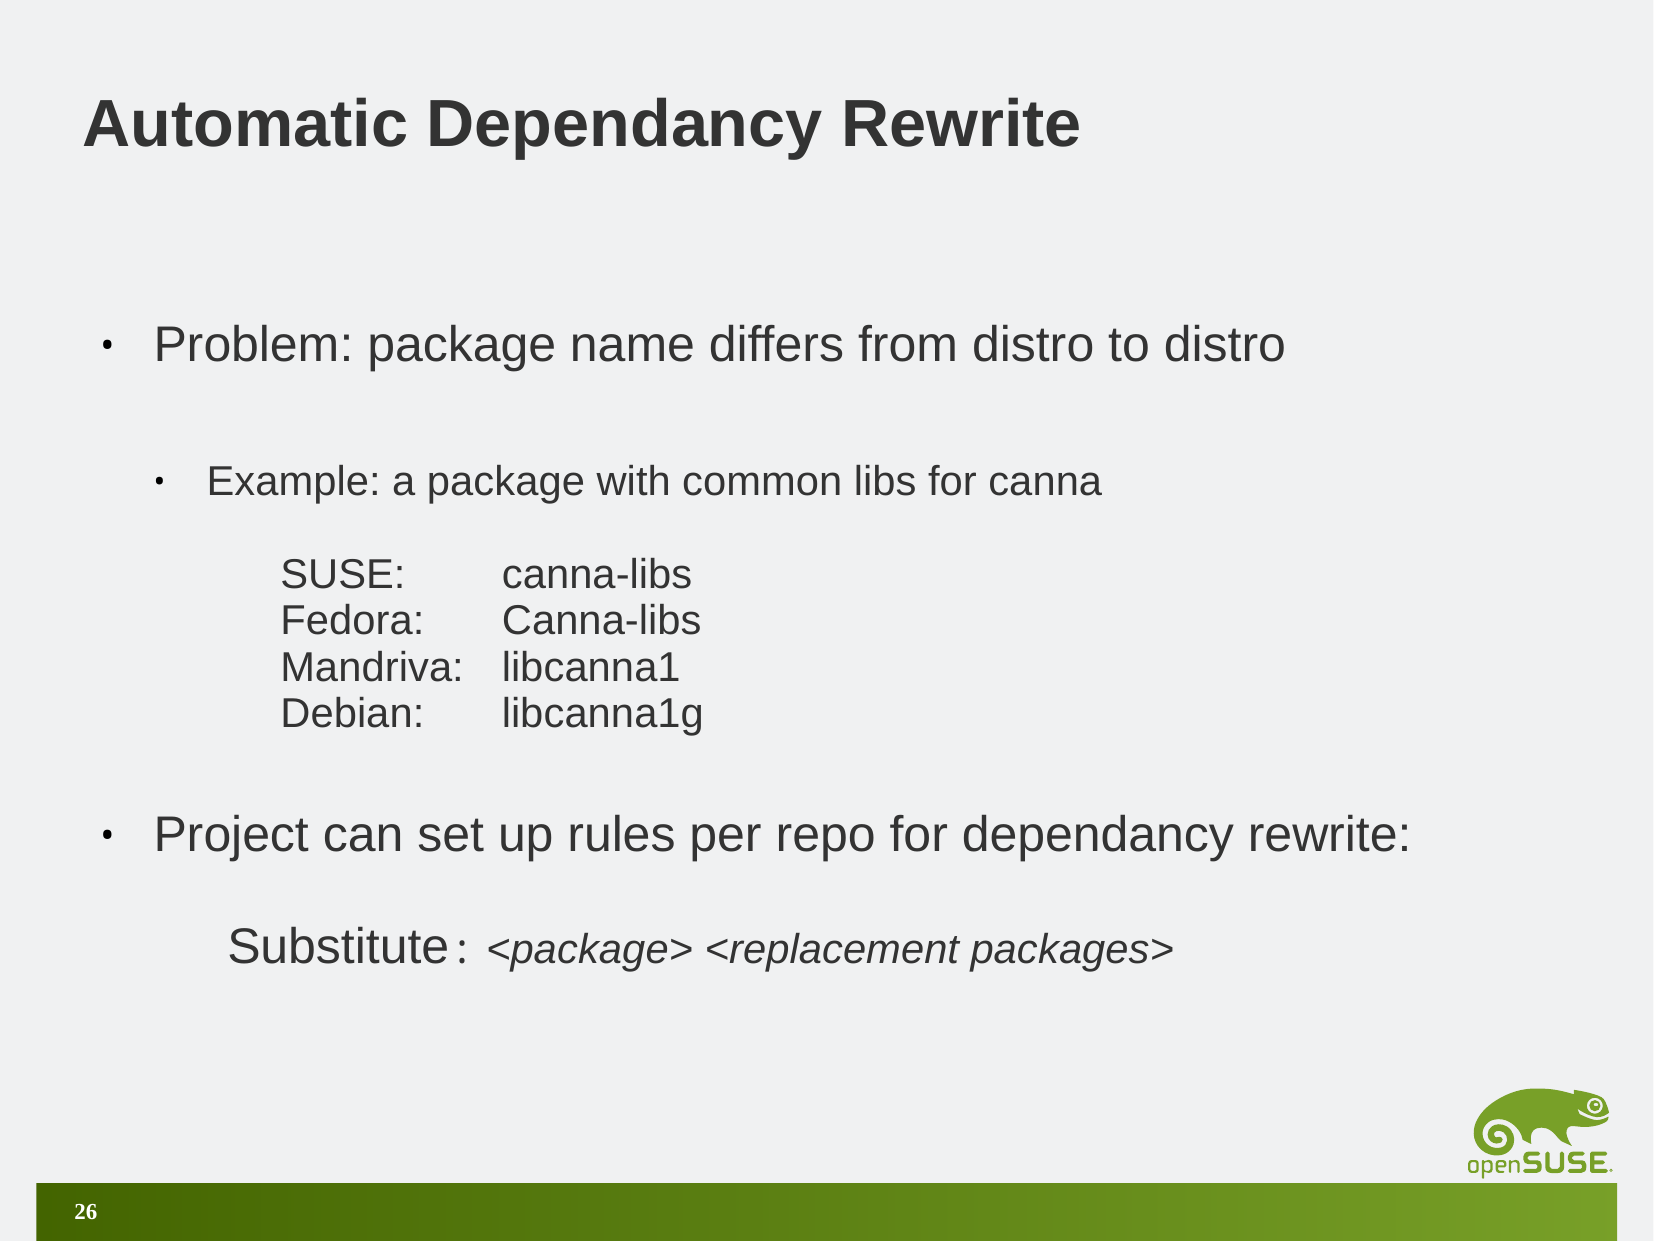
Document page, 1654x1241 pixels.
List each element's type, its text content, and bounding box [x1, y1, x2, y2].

title Automatic Dependancy Rewrite [82, 49, 1571, 198]
list Problem: package name differs from distro to distro Example: a package with common libs for canna SUSE: canna-libs Fedora: Canna-libs Mandriva: libcanna1 Debian: libcanna1g Project can set up rules per repo for dependancy rewrite: Substitute: <package> <replacement packages> [82, 231, 1571, 1050]
picture [0, 0, 1654, 1241]
